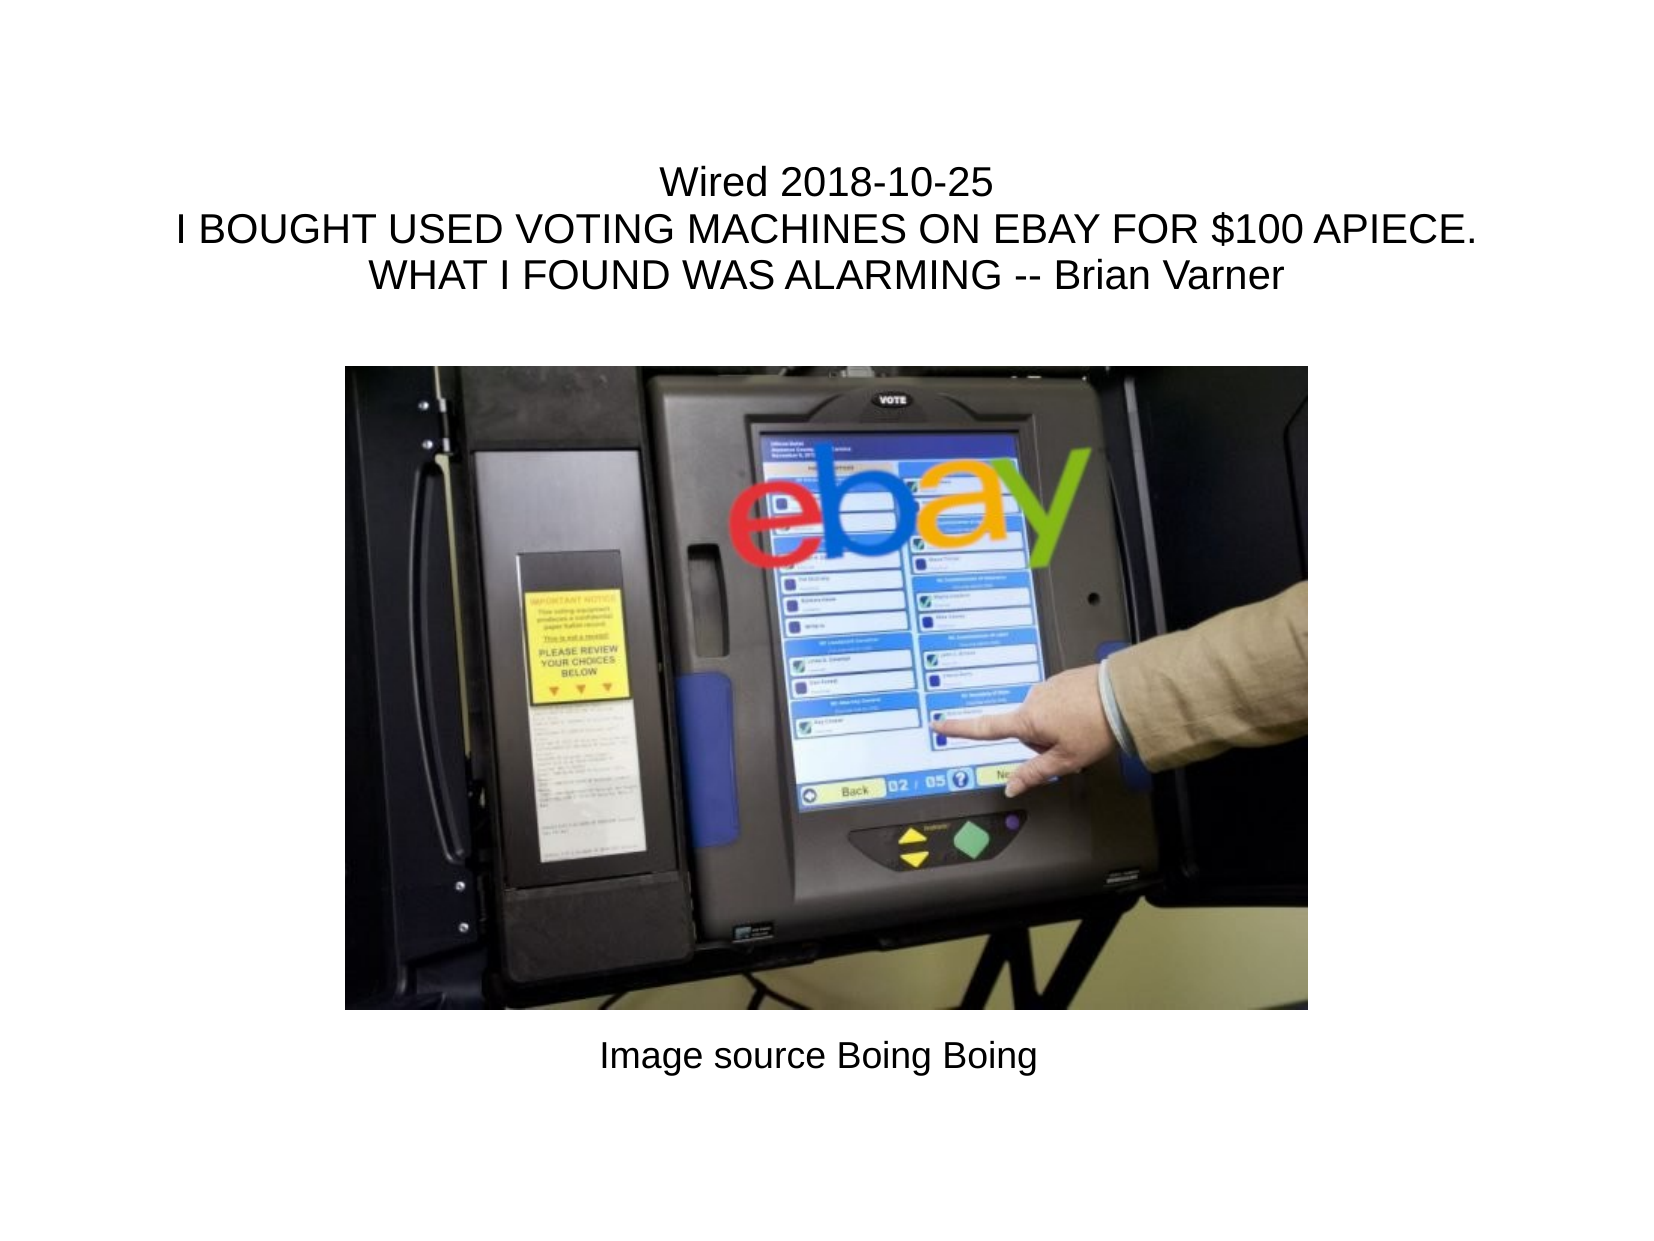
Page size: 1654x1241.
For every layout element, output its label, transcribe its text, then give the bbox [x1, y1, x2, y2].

picture [345, 366, 1308, 1010]
text_box Image source Boing Boing [584, 1027, 1069, 1085]
title Wired 2018-10-25 I BOUGHT USED VOTING MACHINES ON EBAY FOR $100 APIECE. WHAT I FOUND WAS ALARMING -- Brian Varner [82, 125, 1571, 333]
